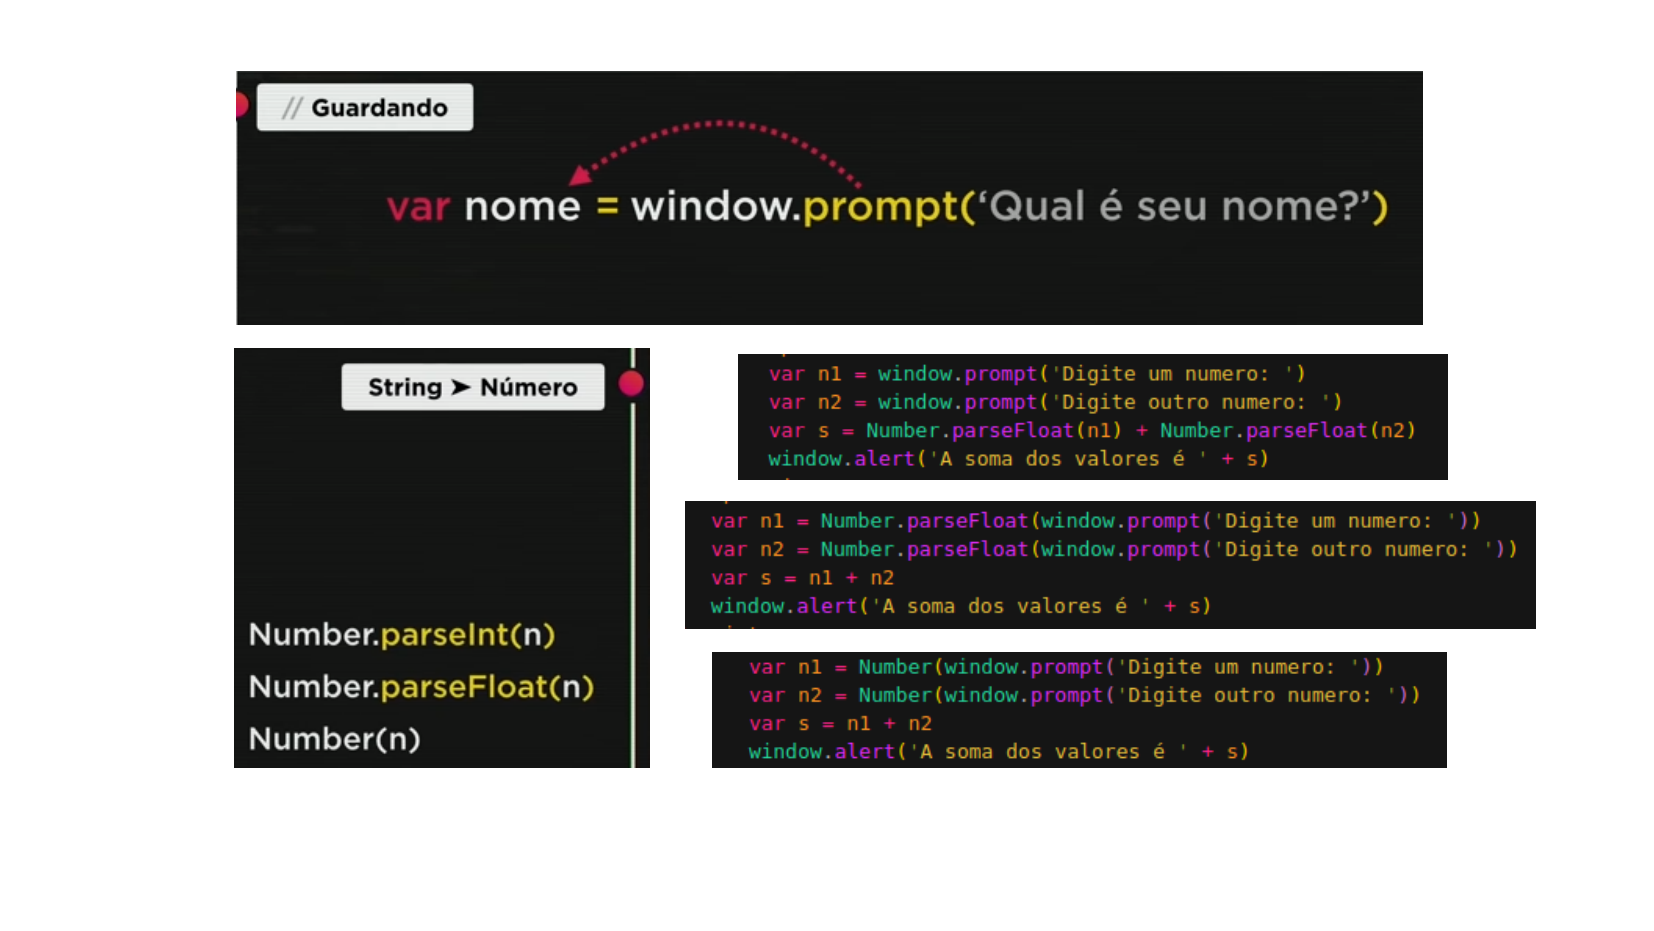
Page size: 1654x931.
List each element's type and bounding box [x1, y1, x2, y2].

picture [712, 652, 1447, 768]
picture [738, 354, 1448, 480]
picture [236, 71, 1423, 325]
picture [234, 348, 650, 768]
picture [685, 501, 1536, 629]
